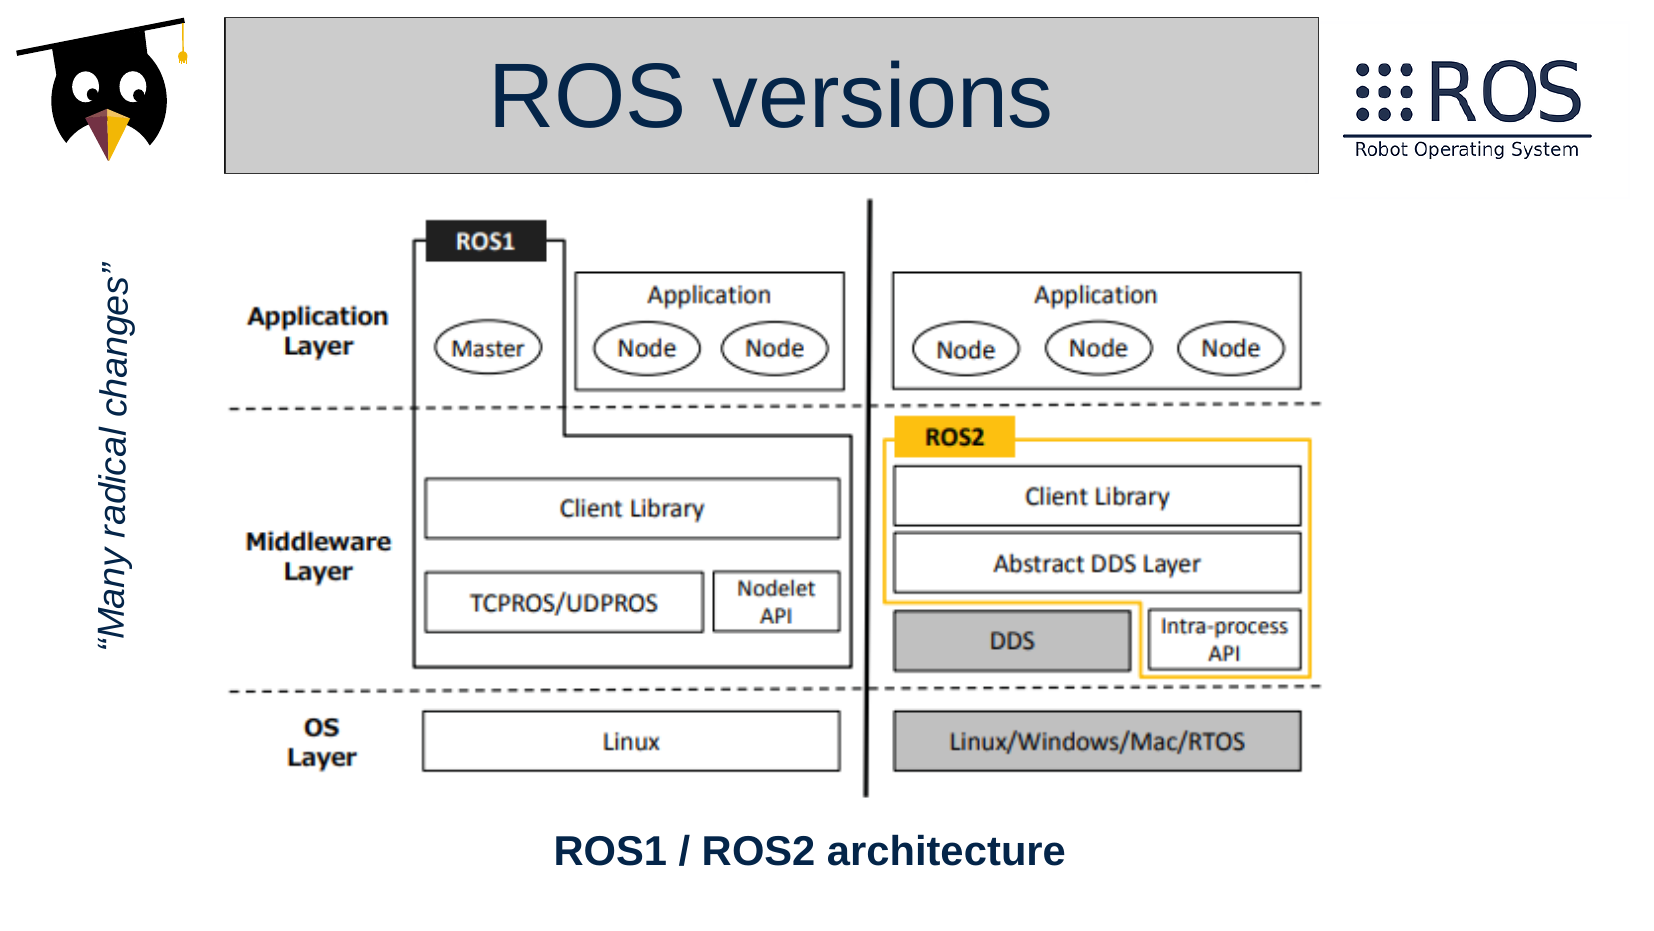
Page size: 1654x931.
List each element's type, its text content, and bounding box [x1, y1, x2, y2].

picture [16, 17, 188, 161]
text_box “Many radical changes” [81, 224, 186, 692]
title ROS versions [225, 17, 1319, 174]
text_box ROS1 / ROS2 architecture [341, 813, 1279, 889]
picture [197, 21, 1630, 883]
